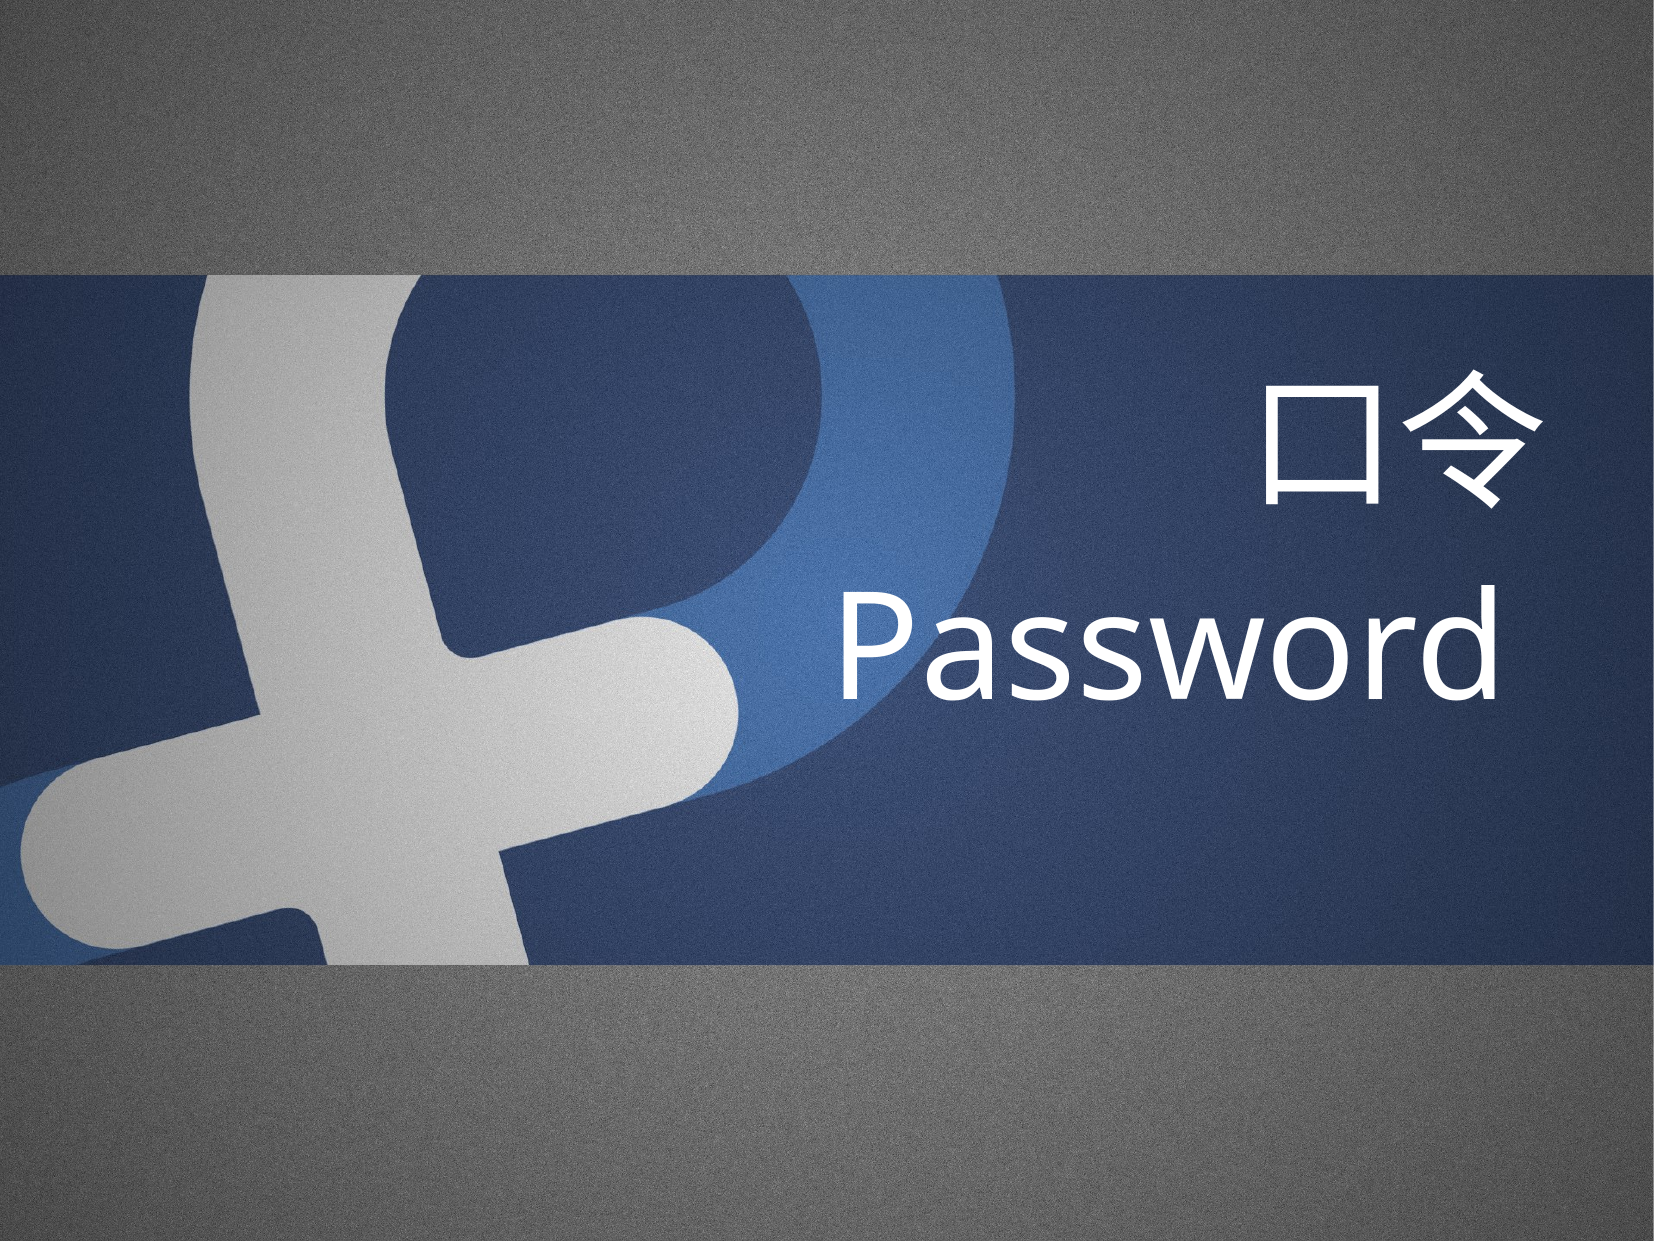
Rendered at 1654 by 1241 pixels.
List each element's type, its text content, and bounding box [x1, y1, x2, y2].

text_box 口令 Password [447, 315, 1562, 681]
picture [0, 0, 1654, 1241]
